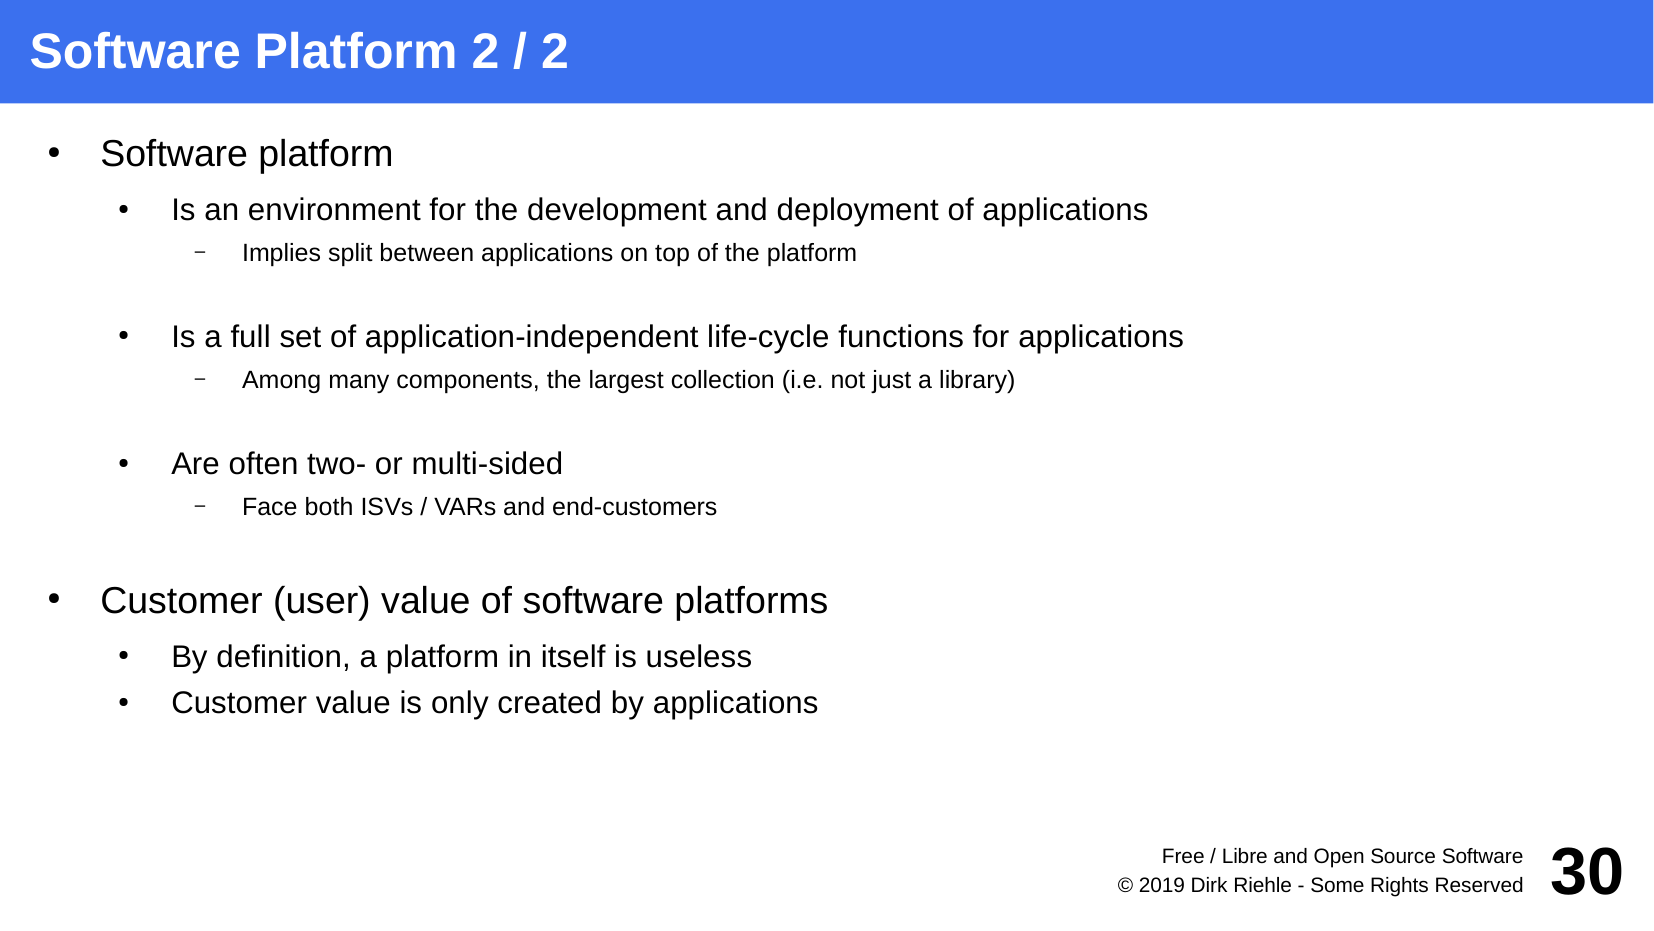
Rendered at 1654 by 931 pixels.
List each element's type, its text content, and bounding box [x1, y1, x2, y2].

list Software platform Is an environment for the development and deployment of applications Implies split between applications on top of the platform Is a full set of application-independent life-cycle functions for applications Among many components, the largest collection (i.e. not just a library) Are often two- or multi-sided Face both ISVs / VARs and end-customers Customer (user) value of software platforms By definition, a platform in itself is useless Customer value is only created by applications [29, 132, 1625, 813]
title Software Platform 2 / 2 [0, 0, 1654, 104]
